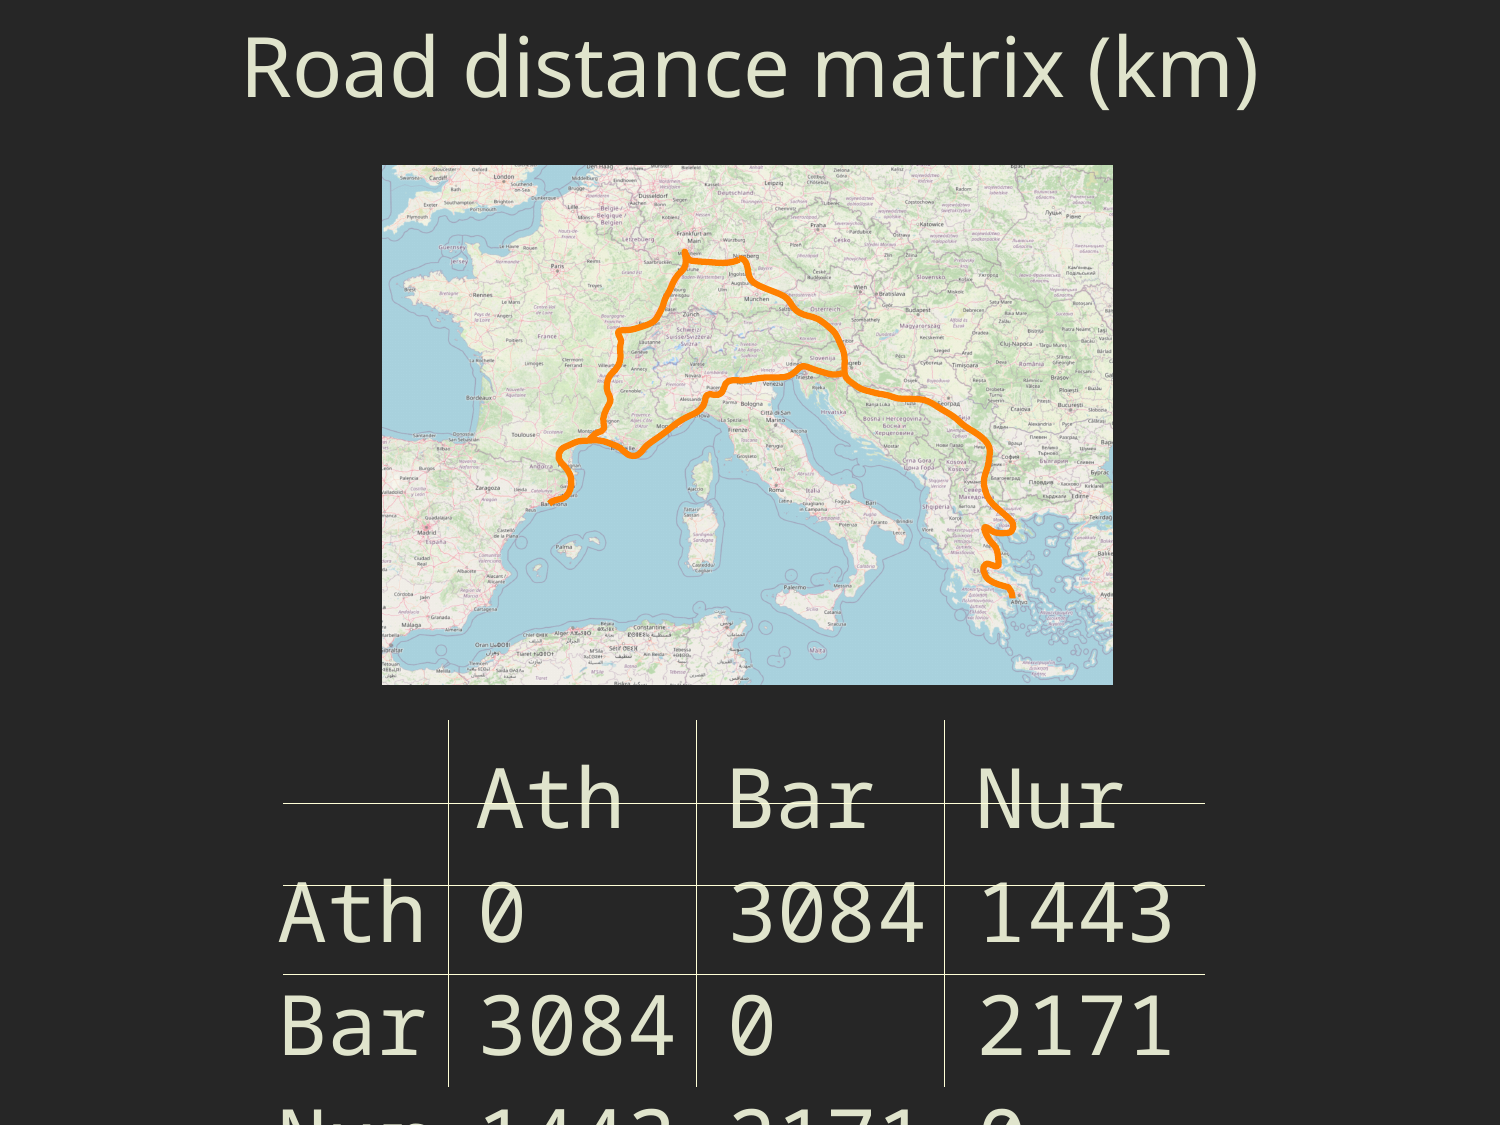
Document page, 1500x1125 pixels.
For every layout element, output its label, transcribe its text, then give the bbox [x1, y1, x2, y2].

text_box Ath Bar Nur Ath 0 3084 1443 Bar 3084 0 2171 Nur 1443 2171 0 [697, 886, 944, 1087]
text_box Road distance matrix (km) [225, 6, 1276, 122]
text_box Ath Bar Nur Ath 0 3084 1443 Bar 3084 0 2171 Nur 1443 2171 0 [449, 804, 696, 885]
text_box Ath Bar Nur Ath 0 3084 1443 Bar 3084 0 2171 Nur 1443 2171 0 [697, 804, 944, 885]
picture [382, 165, 1113, 686]
text_box Ath Bar Nur Ath 0 3084 1443 Bar 3084 0 2171 Nur 1443 2171 0 [945, 732, 1238, 1087]
text_box Ath Bar Nur Ath 0 3084 1443 Bar 3084 0 2171 Nur 1443 2171 0 [449, 886, 696, 1087]
text_box Ath Bar Nur Ath 0 3084 1443 Bar 3084 0 2171 Nur 1443 2171 0 [697, 732, 944, 803]
text_box Ath Bar Nur Ath 0 3084 1443 Bar 3084 0 2171 Nur 1443 2171 0 [262, 732, 448, 1087]
text_box Ath Bar Nur Ath 0 3084 1443 Bar 3084 0 2171 Nur 1443 2171 0 [449, 732, 696, 803]
